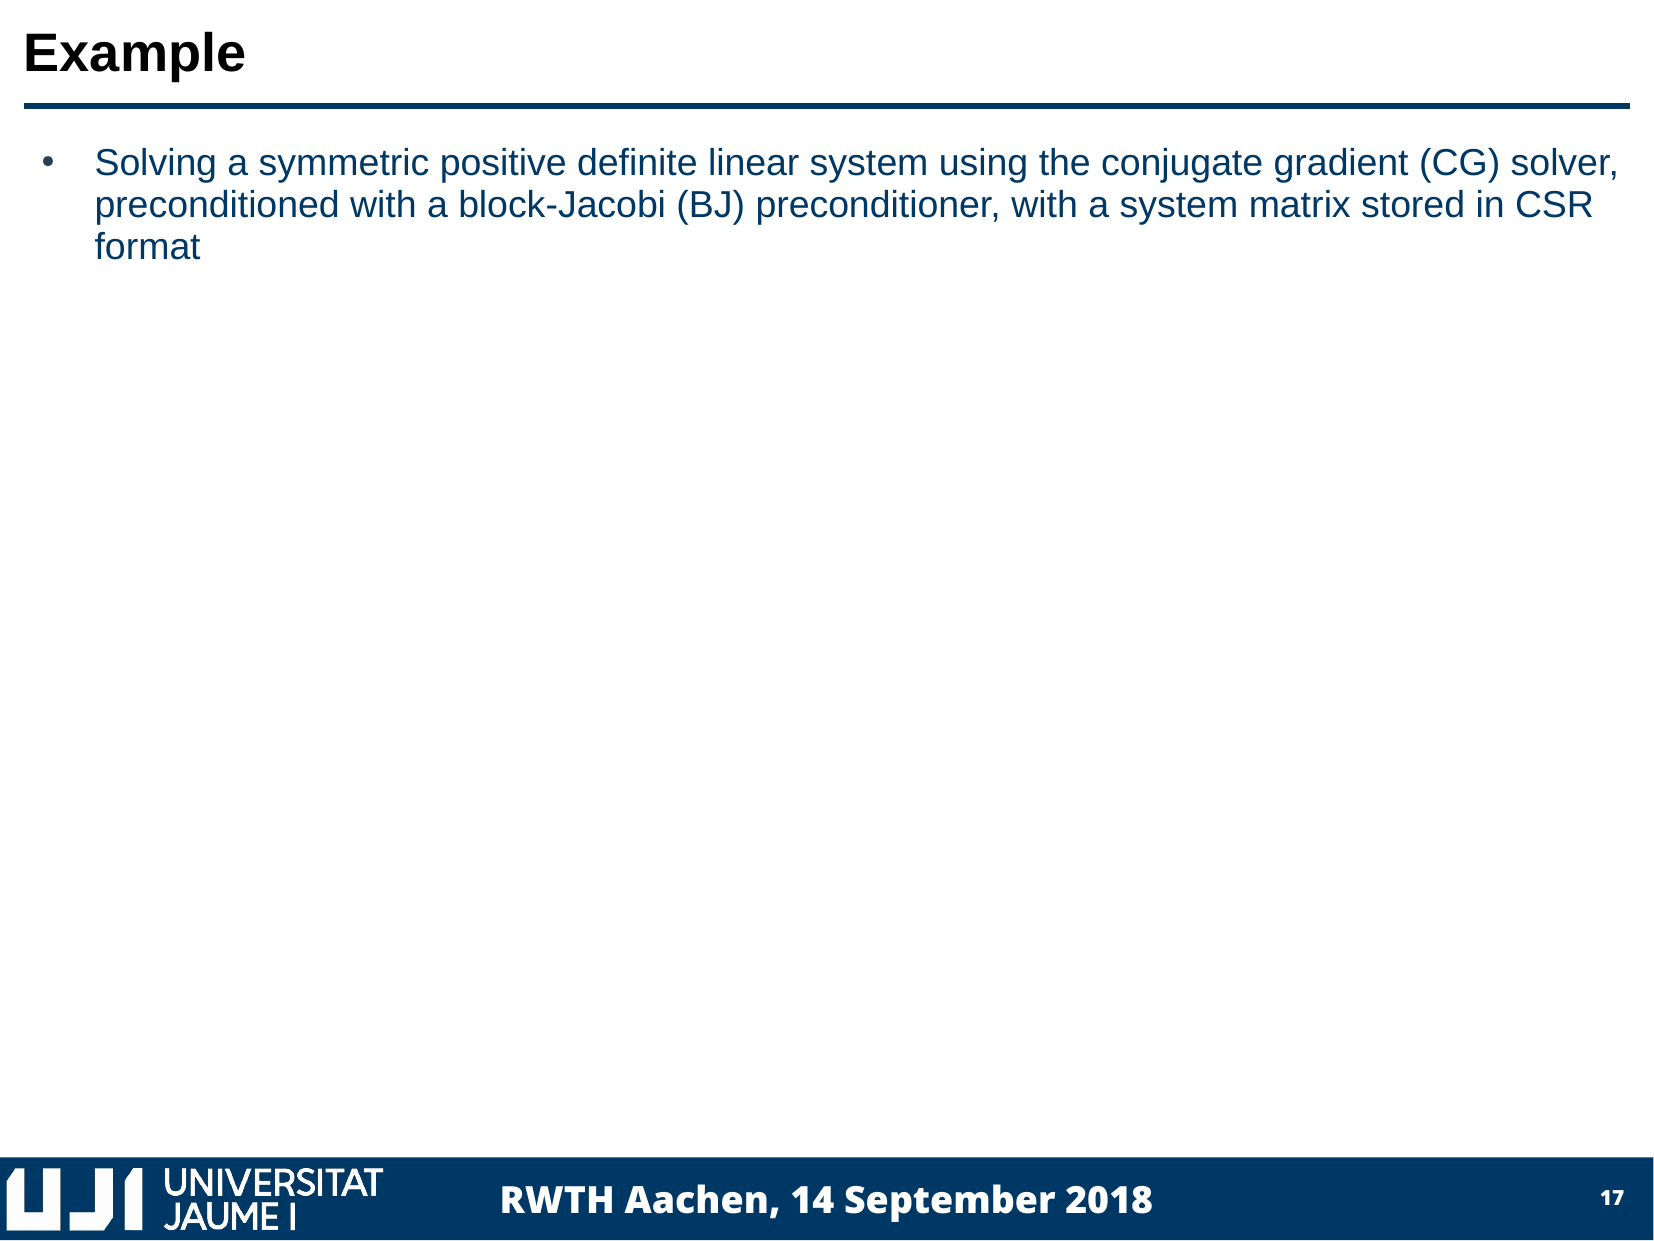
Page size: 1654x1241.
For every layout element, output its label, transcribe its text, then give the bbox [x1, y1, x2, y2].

title Example [23, 0, 1630, 107]
list Solving a symmetric positive definite linear system using the conjugate gradient (CG) solver, preconditioned with a block-Jacobi (BJ) preconditioner, with a system matrix stored in CSR format [23, 141, 1630, 284]
picture [0, 1158, 390, 1241]
